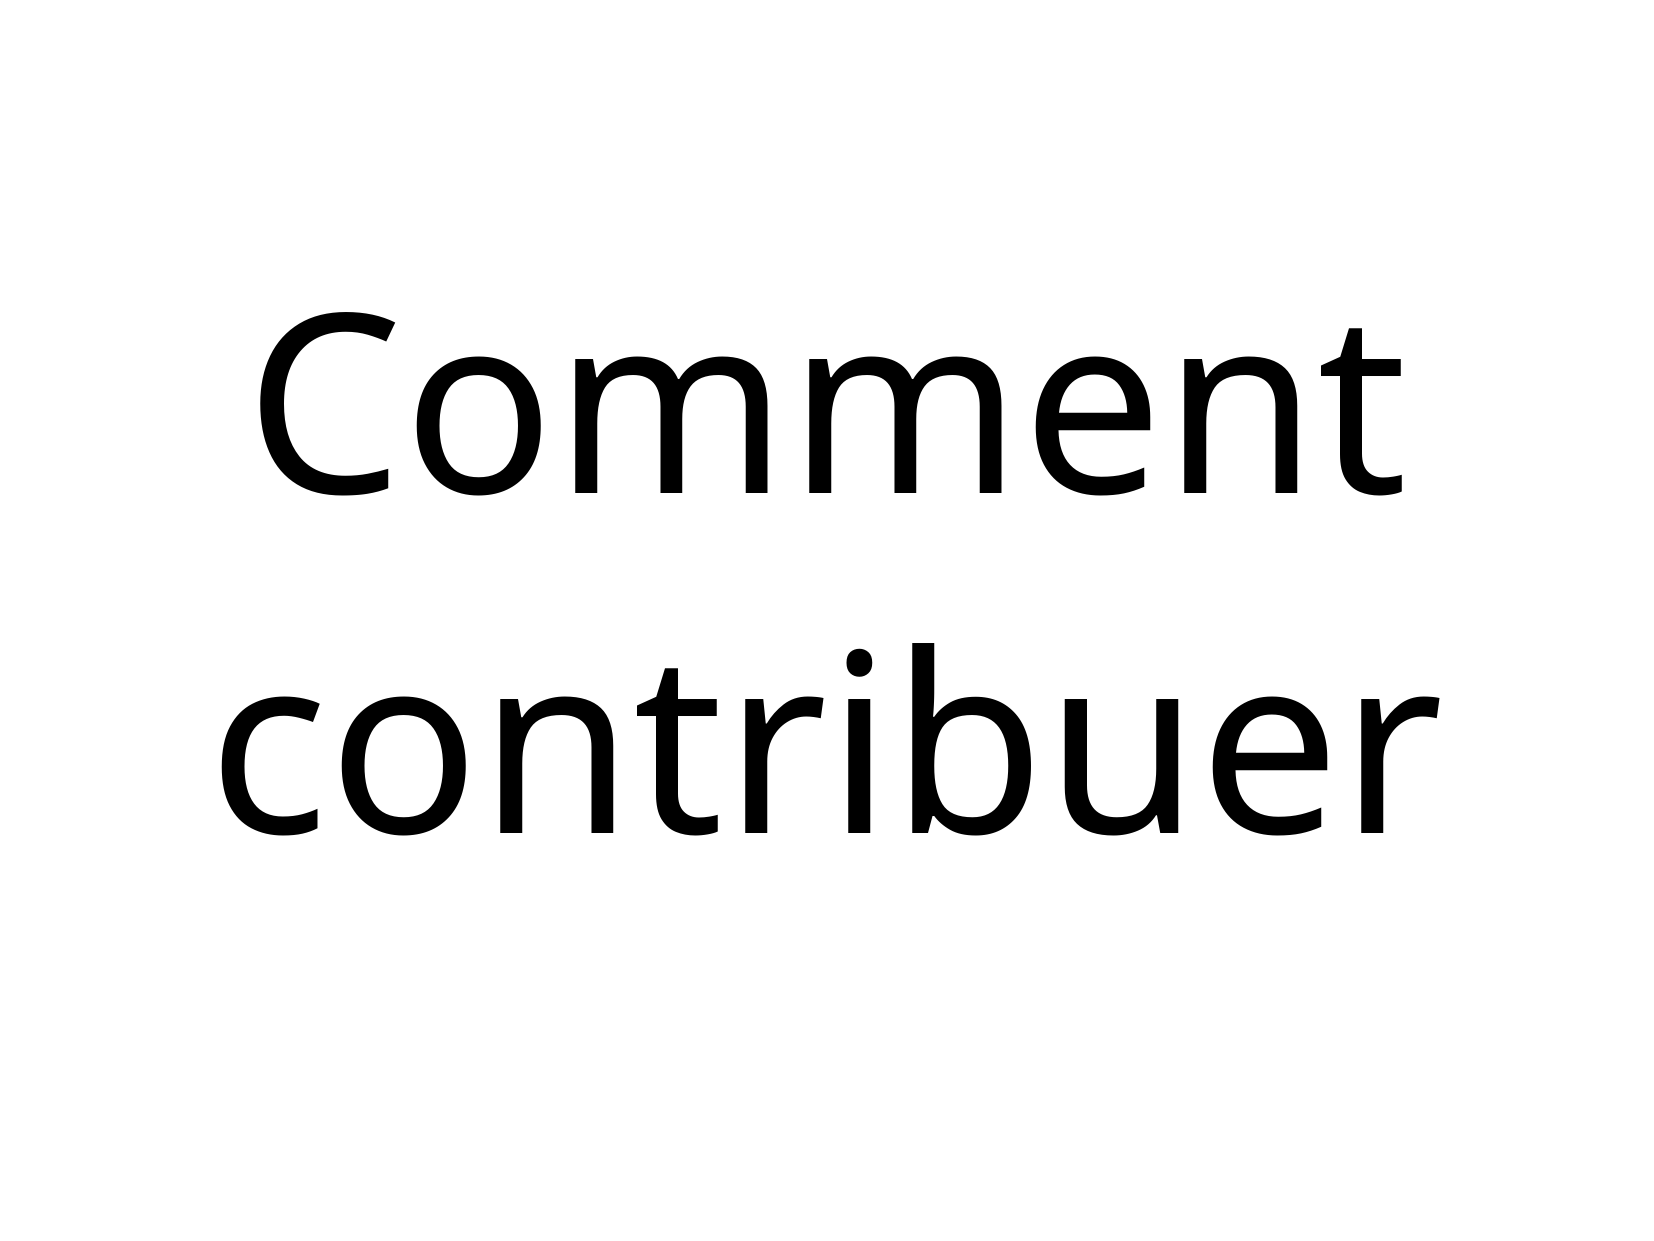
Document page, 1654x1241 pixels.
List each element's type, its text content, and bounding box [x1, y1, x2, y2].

title Comment contribuer [82, 402, 1571, 731]
